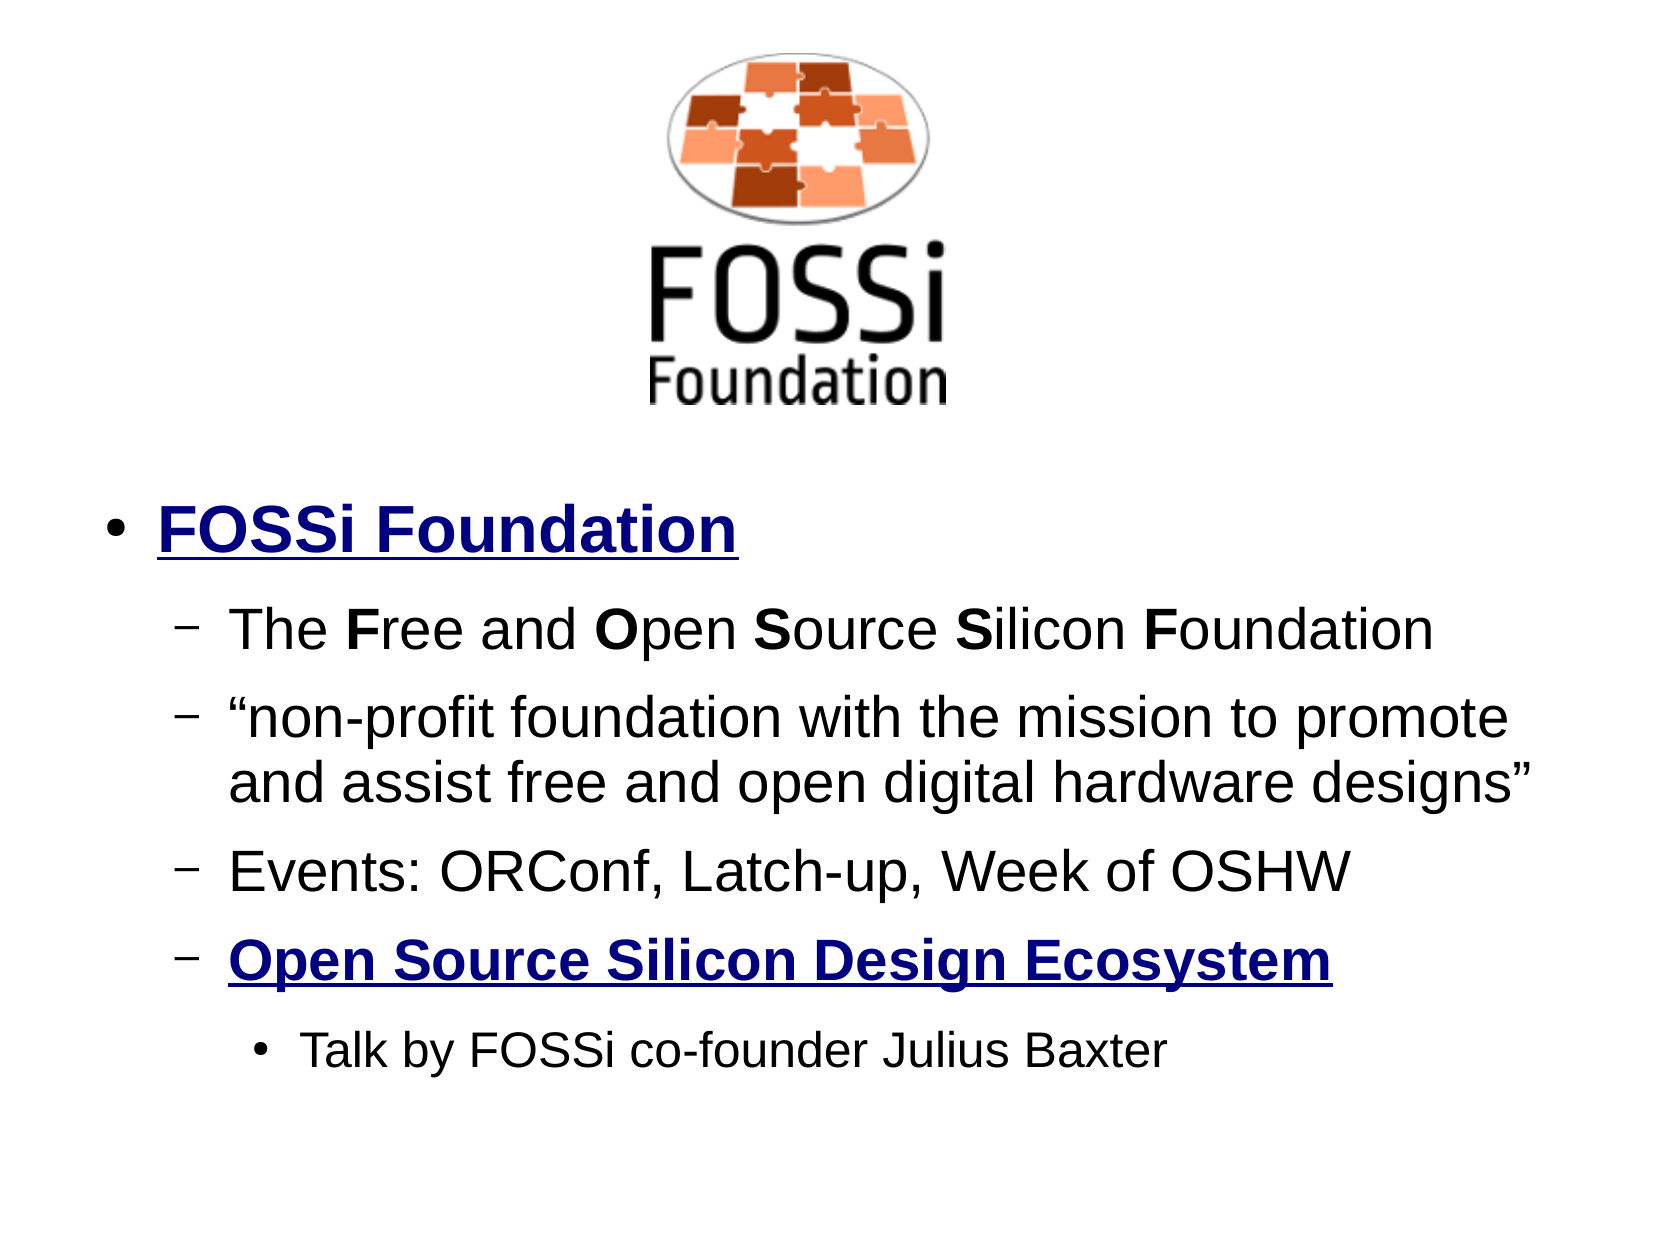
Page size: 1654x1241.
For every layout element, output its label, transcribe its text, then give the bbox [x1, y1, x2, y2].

picture [650, 53, 946, 406]
list FOSSi Foundation The Free and Open Source Silicon Foundation “non-profit foundation with the mission to promote and assist free and open digital hardware designs” Events: ORConf, Latch-up, Week of OSHW Open Source Silicon Design Ecosystem Talk by FOSSi co-founder Julius Baxter [49, 388, 1572, 1093]
